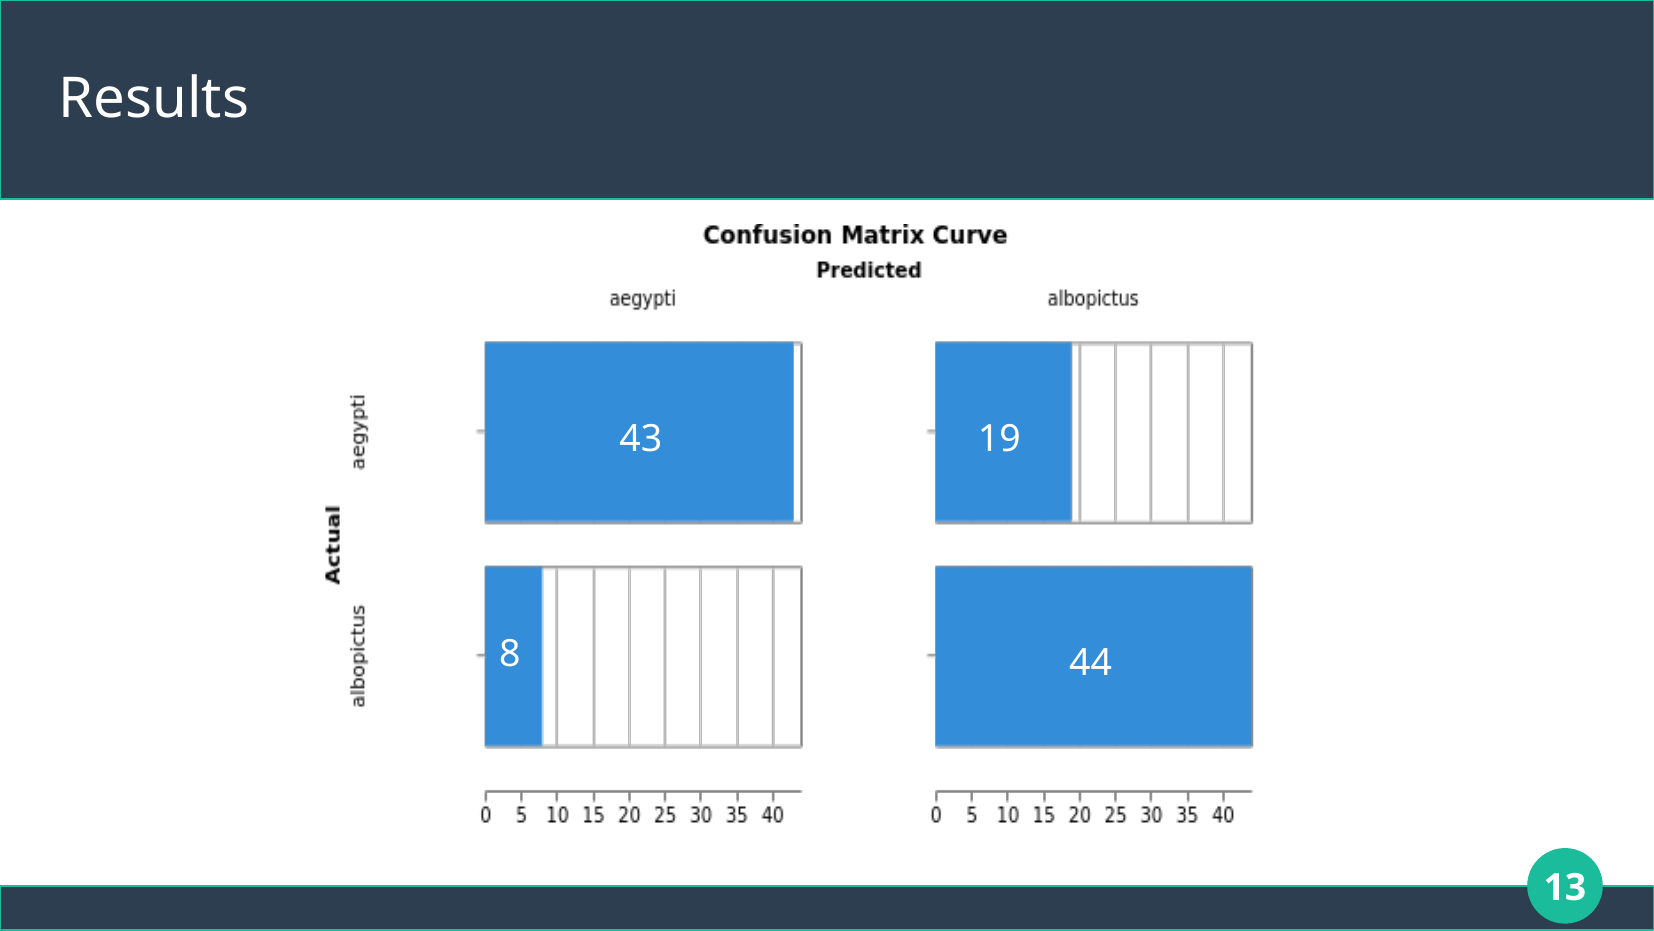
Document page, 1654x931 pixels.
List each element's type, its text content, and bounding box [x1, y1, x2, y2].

text_box 8 [484, 608, 544, 696]
text_box 19 [963, 393, 1048, 481]
picture [324, 224, 1388, 826]
text_box 43 [604, 393, 689, 481]
text_box 44 [1054, 617, 1139, 705]
title Results [59, 37, 1595, 155]
